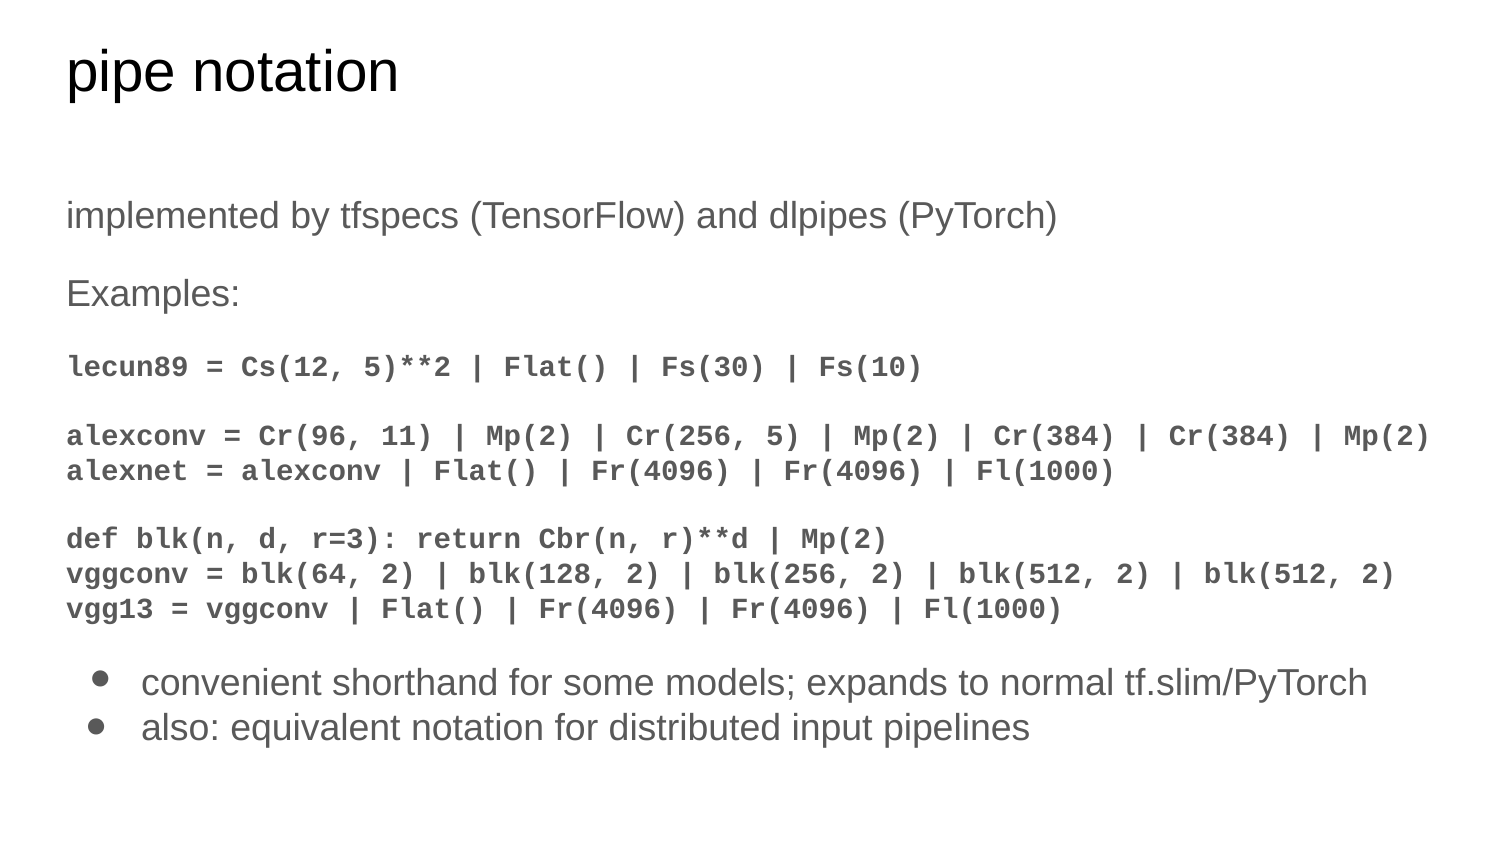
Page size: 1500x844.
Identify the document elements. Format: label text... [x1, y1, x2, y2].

list implemented by tfspecs (TensorFlow) and dlpipes (PyTorch) Examples: lecun89 = Cs(12, 5)**2 | Flat() | Fs(30) | Fs(10) alexconv = Cr(96, 11) | Mp(2) | Cr(256, 5) | Mp(2) | Cr(384) | Cr(384) | Mp(2) alexnet = alexconv | Flat() | Fr(4096) | Fr(4096) | Fl(1000) def blk(n, d, r=3): return Cbr(n, r)**d | Mp(2) vggconv = blk(64, 2) | blk(128, 2) | blk(256, 2) | blk(512, 2) | blk(512, 2) vgg13 = vggconv | Flat() | Fr(4096) | Fr(4096) | Fl(1000) convenient shorthand for some models; expands to normal tf.slim/PyTorch also: equivalent notation for distributed input pipelines [51, 189, 1490, 750]
title pipe notation [51, 18, 1449, 113]
